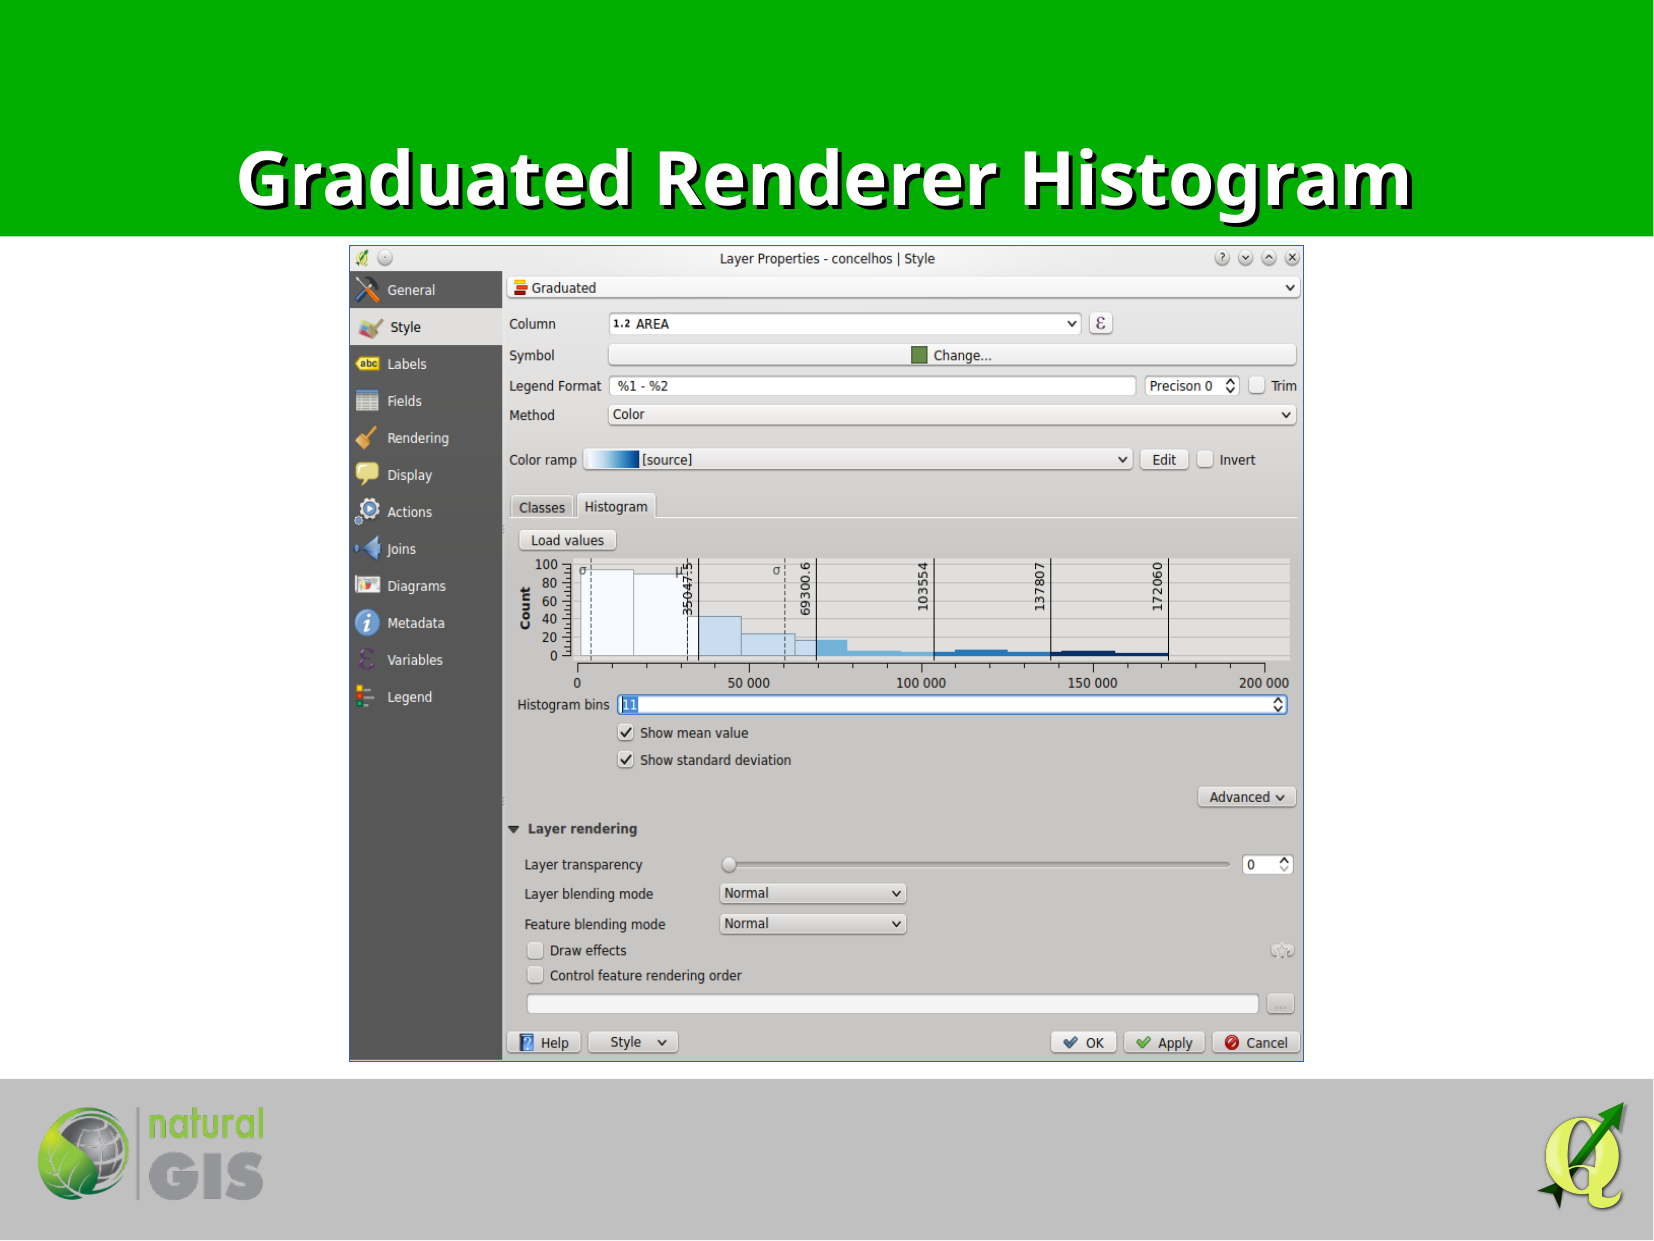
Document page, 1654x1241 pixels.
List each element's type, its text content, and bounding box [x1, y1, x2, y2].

picture [33, 1100, 271, 1208]
text_box [0, 0, 1654, 237]
text_box [0, 1078, 1654, 1241]
picture [1524, 1093, 1641, 1222]
text_box Graduated Renderer Histogram [15, 66, 1636, 300]
picture [349, 245, 1304, 1062]
